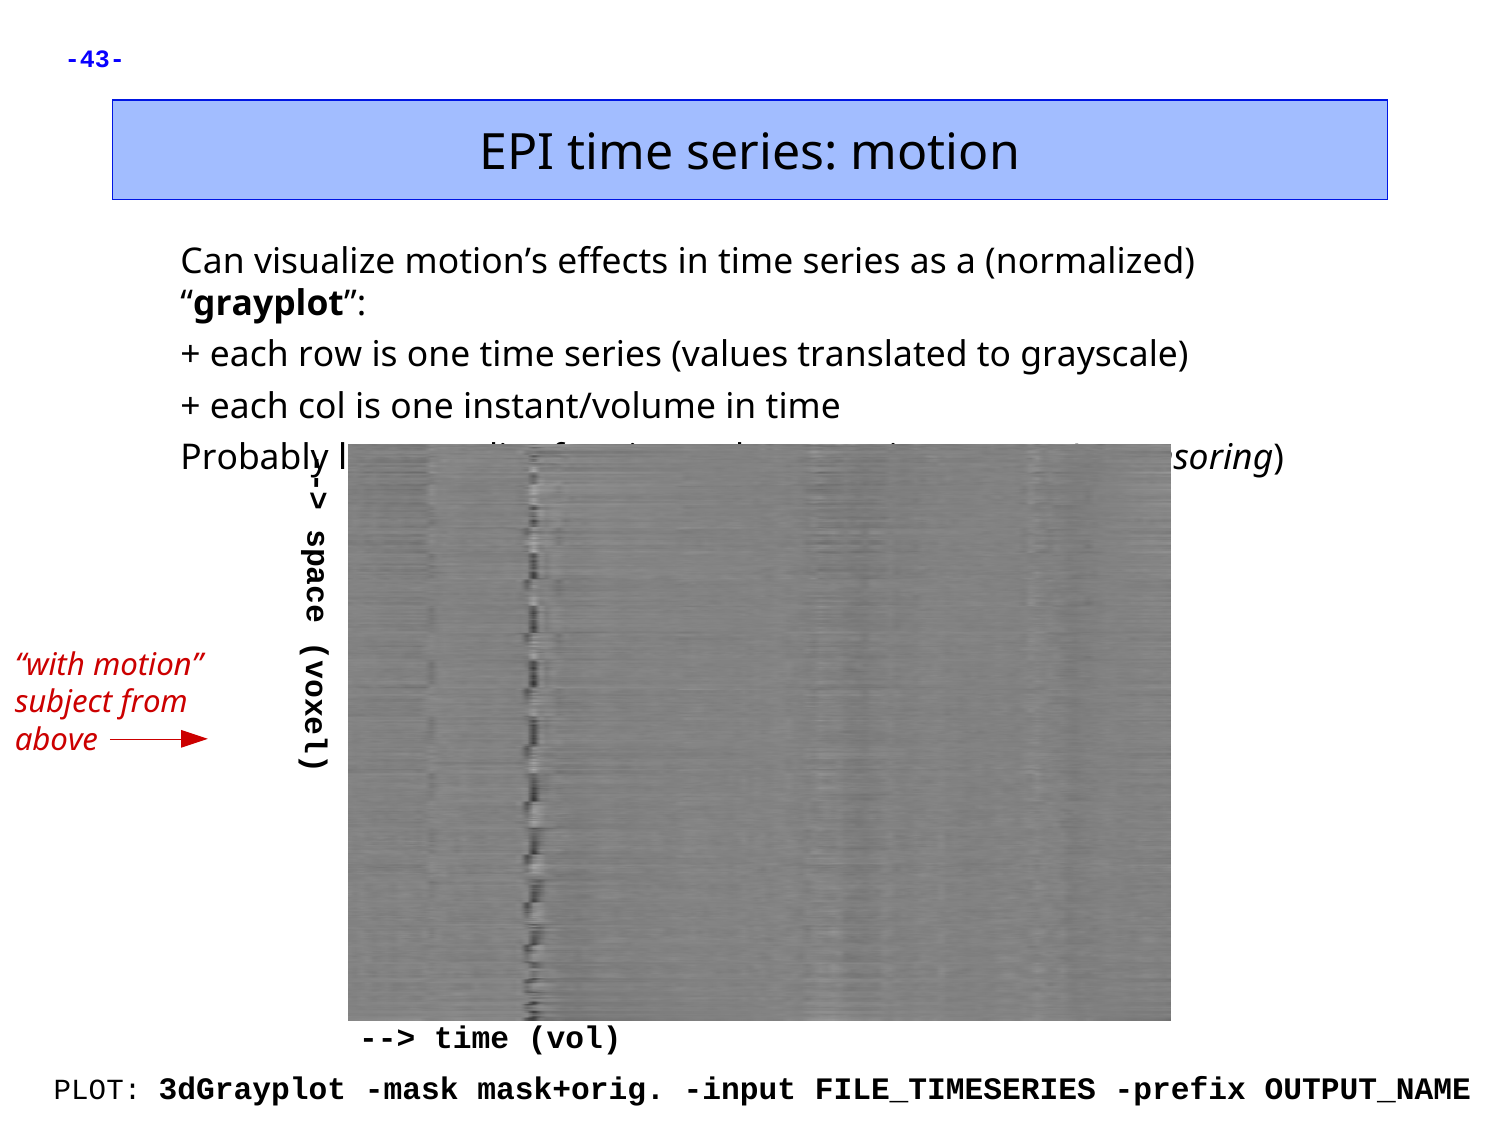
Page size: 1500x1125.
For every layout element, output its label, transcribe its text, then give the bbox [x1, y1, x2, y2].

picture [348, 444, 1171, 1021]
text_box “with motion” subject from above [0, 636, 243, 764]
text_box PLOT: 3dGrayplot -mask mask+orig. -input FILE_TIMESERIES -prefix OUTPUT_NAME [0, 1059, 1500, 1119]
text_box --> time (vol) [342, 1008, 640, 1064]
text_box --> space (voxel) [288, 438, 349, 820]
text_box Can visualize motion’s effects in time series as a (normalized) “grayplot”: + each row is one time series (values translated to grayscale) + each col is one instant/volume in time Probably large outlier fractions where motion occurs (→ censoring) [128, 230, 1399, 433]
text_box EPI time series: motion [112, 99, 1388, 200]
